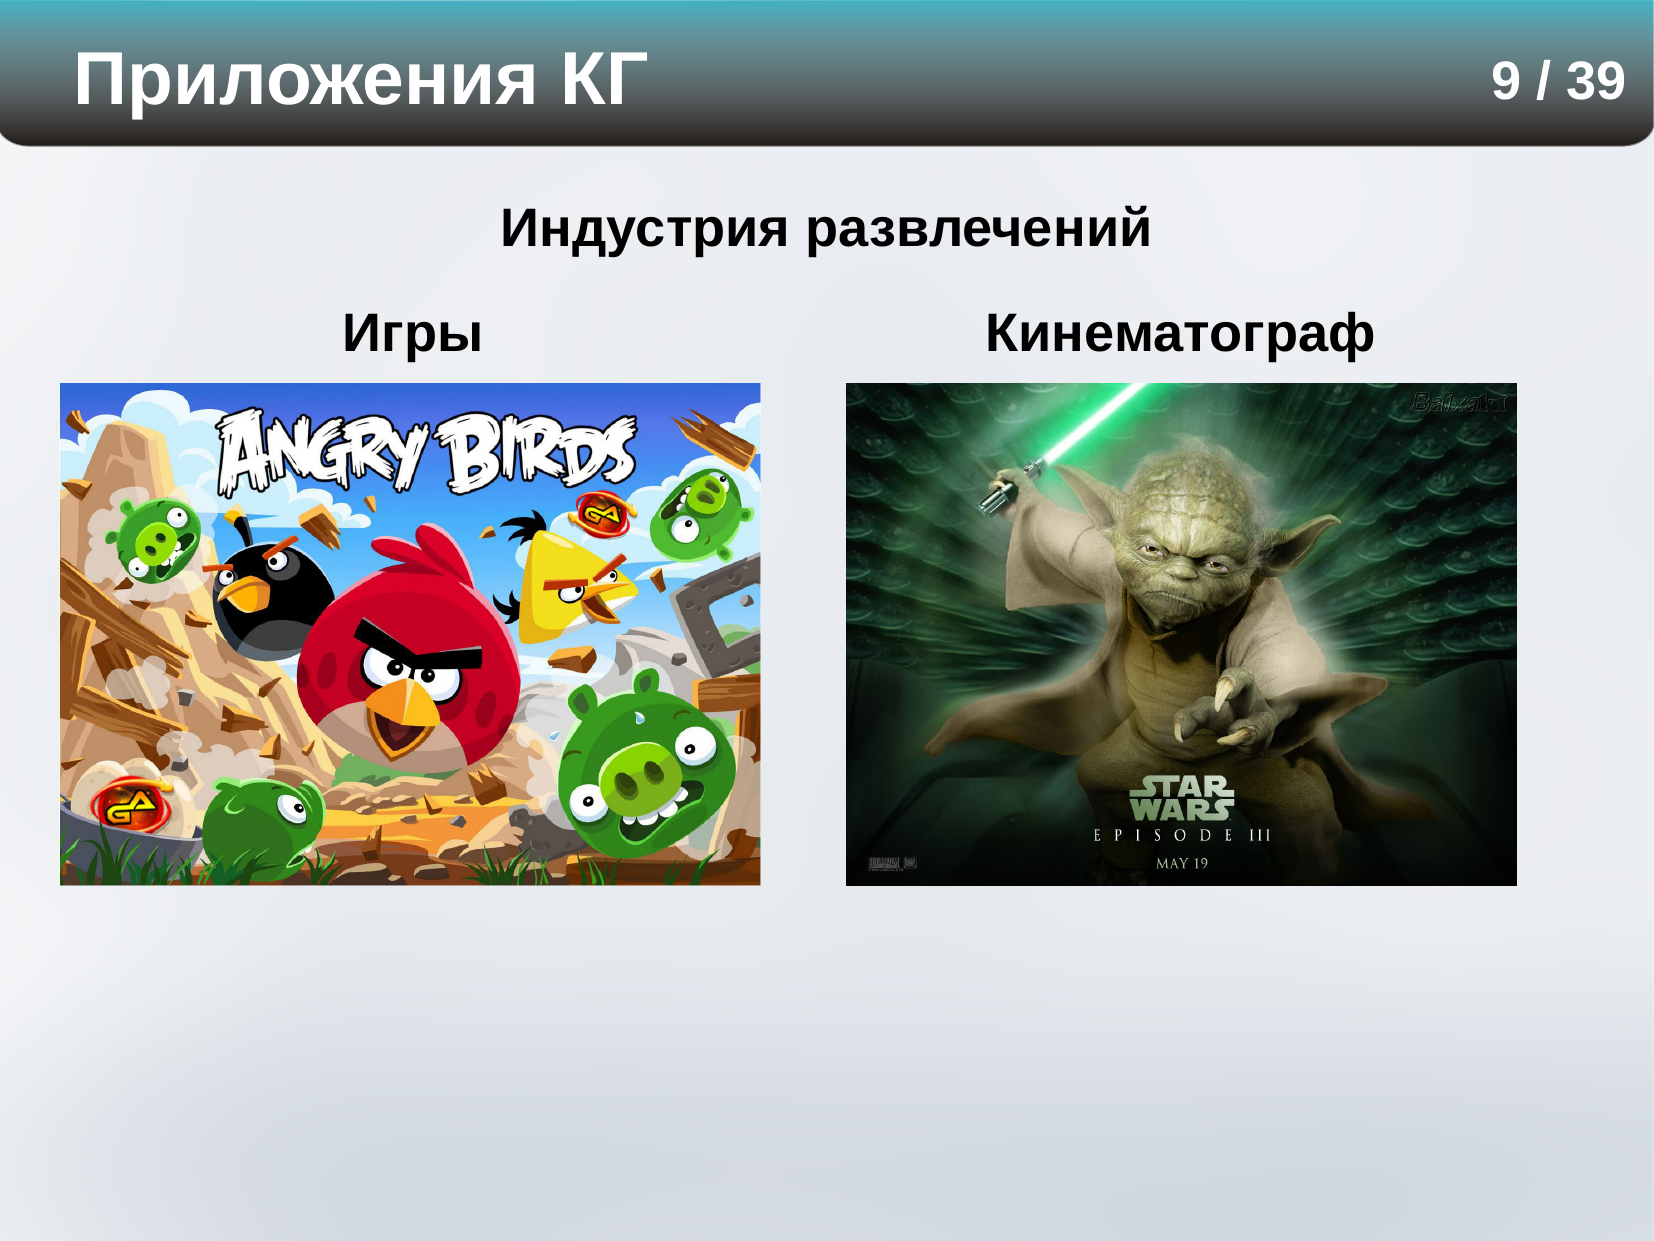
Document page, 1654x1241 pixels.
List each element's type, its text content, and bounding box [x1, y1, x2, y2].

picture [0, 0, 1654, 190]
text_box Кинематограф [856, 295, 1506, 371]
text_box Игры [59, 295, 768, 371]
text_box <номер> / 39 [1476, 42, 1654, 179]
picture [0, 266, 1654, 1241]
text_box Приложения КГ [59, 29, 1241, 129]
text_box Индустрия развлечений [0, 190, 1654, 266]
